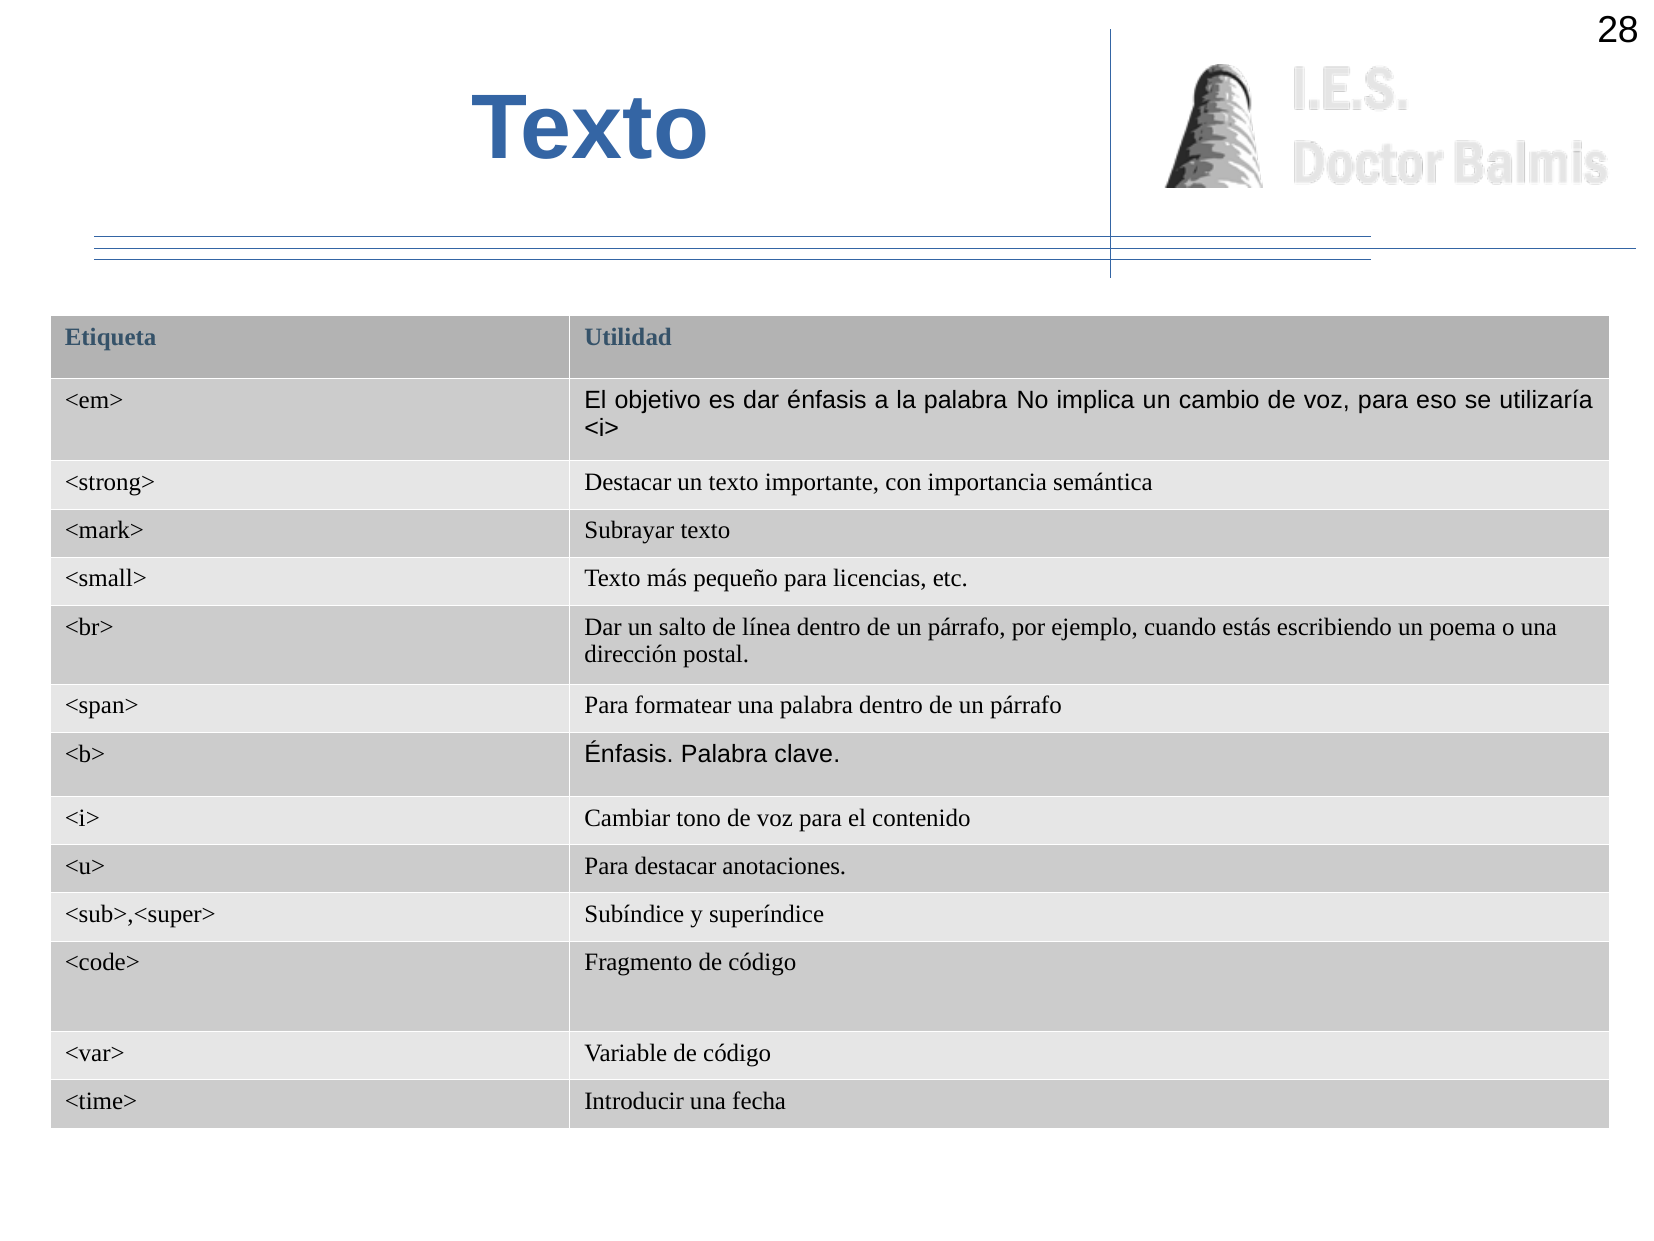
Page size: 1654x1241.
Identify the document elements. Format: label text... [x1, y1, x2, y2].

table_cell <i> [51, 797, 569, 844]
table_cell <sub>,<super> [51, 893, 569, 941]
table_cell Introducir una fecha [570, 1080, 1609, 1128]
table_cell <var> [51, 1032, 569, 1079]
table_cell <small> [51, 558, 569, 605]
picture [1133, 64, 1619, 188]
table_cell <strong> [51, 461, 569, 509]
title Texto [118, 23, 1063, 231]
table_cell Para formatear una palabra dentro de un párrafo [570, 685, 1609, 732]
table_header Utilidad [570, 316, 1609, 378]
table_cell Para destacar anotaciones. [570, 845, 1609, 892]
table_cell <em> [51, 379, 569, 460]
table_cell Subrayar texto [570, 510, 1609, 557]
table_cell <time> [51, 1080, 569, 1128]
table_cell Fragmento de código [570, 942, 1609, 1031]
table_cell <code> [51, 942, 569, 1031]
table_cell Subíndice y superíndice [570, 893, 1609, 941]
table_cell El objetivo es dar énfasis a la palabra No implica un cambio de voz, para eso se utilizaría <i> [570, 379, 1609, 460]
table_cell <u> [51, 845, 569, 892]
table_cell Texto más pequeño para licencias, etc. [570, 558, 1609, 605]
table_header Etiqueta [51, 316, 569, 378]
table_cell Cambiar tono de voz para el contenido [570, 797, 1609, 844]
table_cell <span> [51, 685, 569, 732]
table_cell <br> [51, 606, 569, 684]
table_cell <mark> [51, 510, 569, 557]
table_cell Destacar un texto importante, con importancia semántica [570, 461, 1609, 509]
table_cell <b> [51, 733, 569, 796]
table_cell Énfasis. Palabra clave. [570, 733, 1609, 796]
table_cell Dar un salto de línea dentro de un párrafo, por ejemplo, cuando estás escribiendo un poema o una dirección postal. [570, 606, 1609, 684]
table_cell Variable de código [570, 1032, 1609, 1079]
